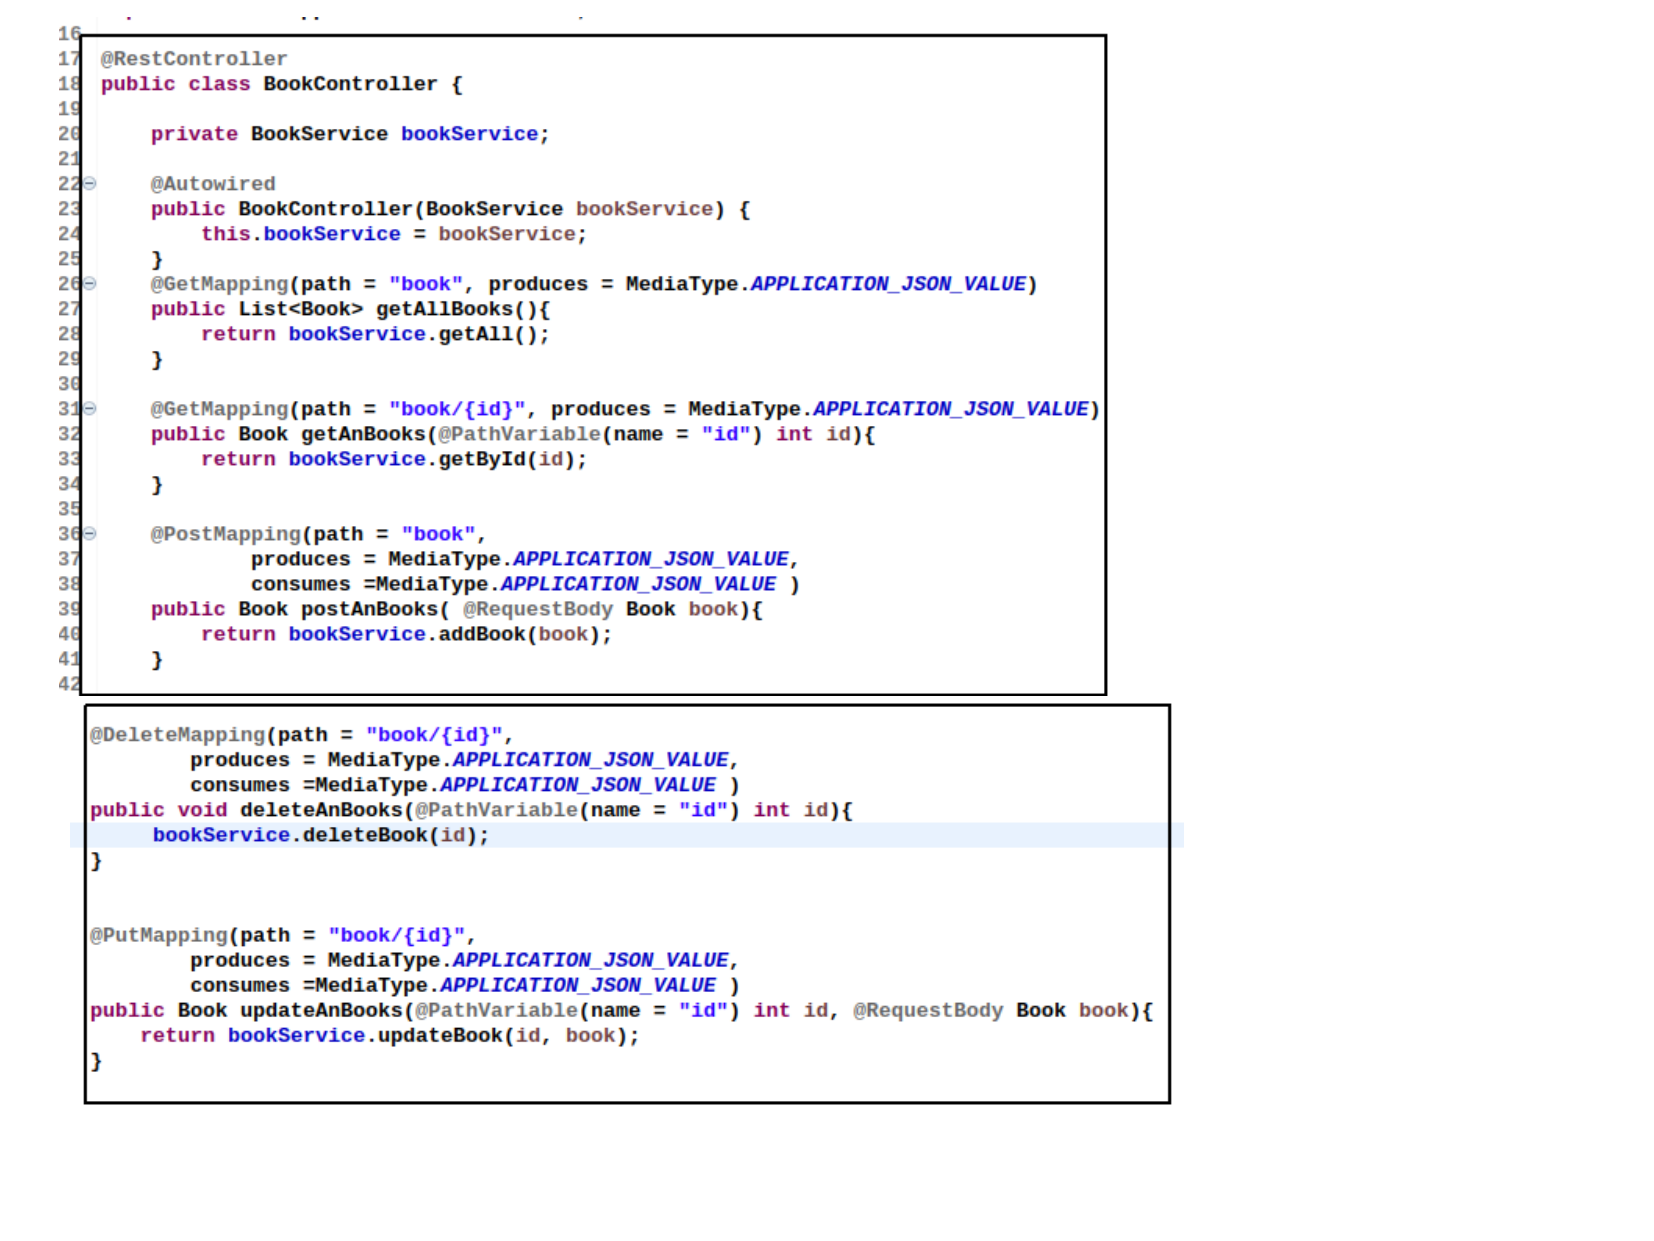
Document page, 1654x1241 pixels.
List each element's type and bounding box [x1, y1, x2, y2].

picture [59, 17, 1184, 1111]
